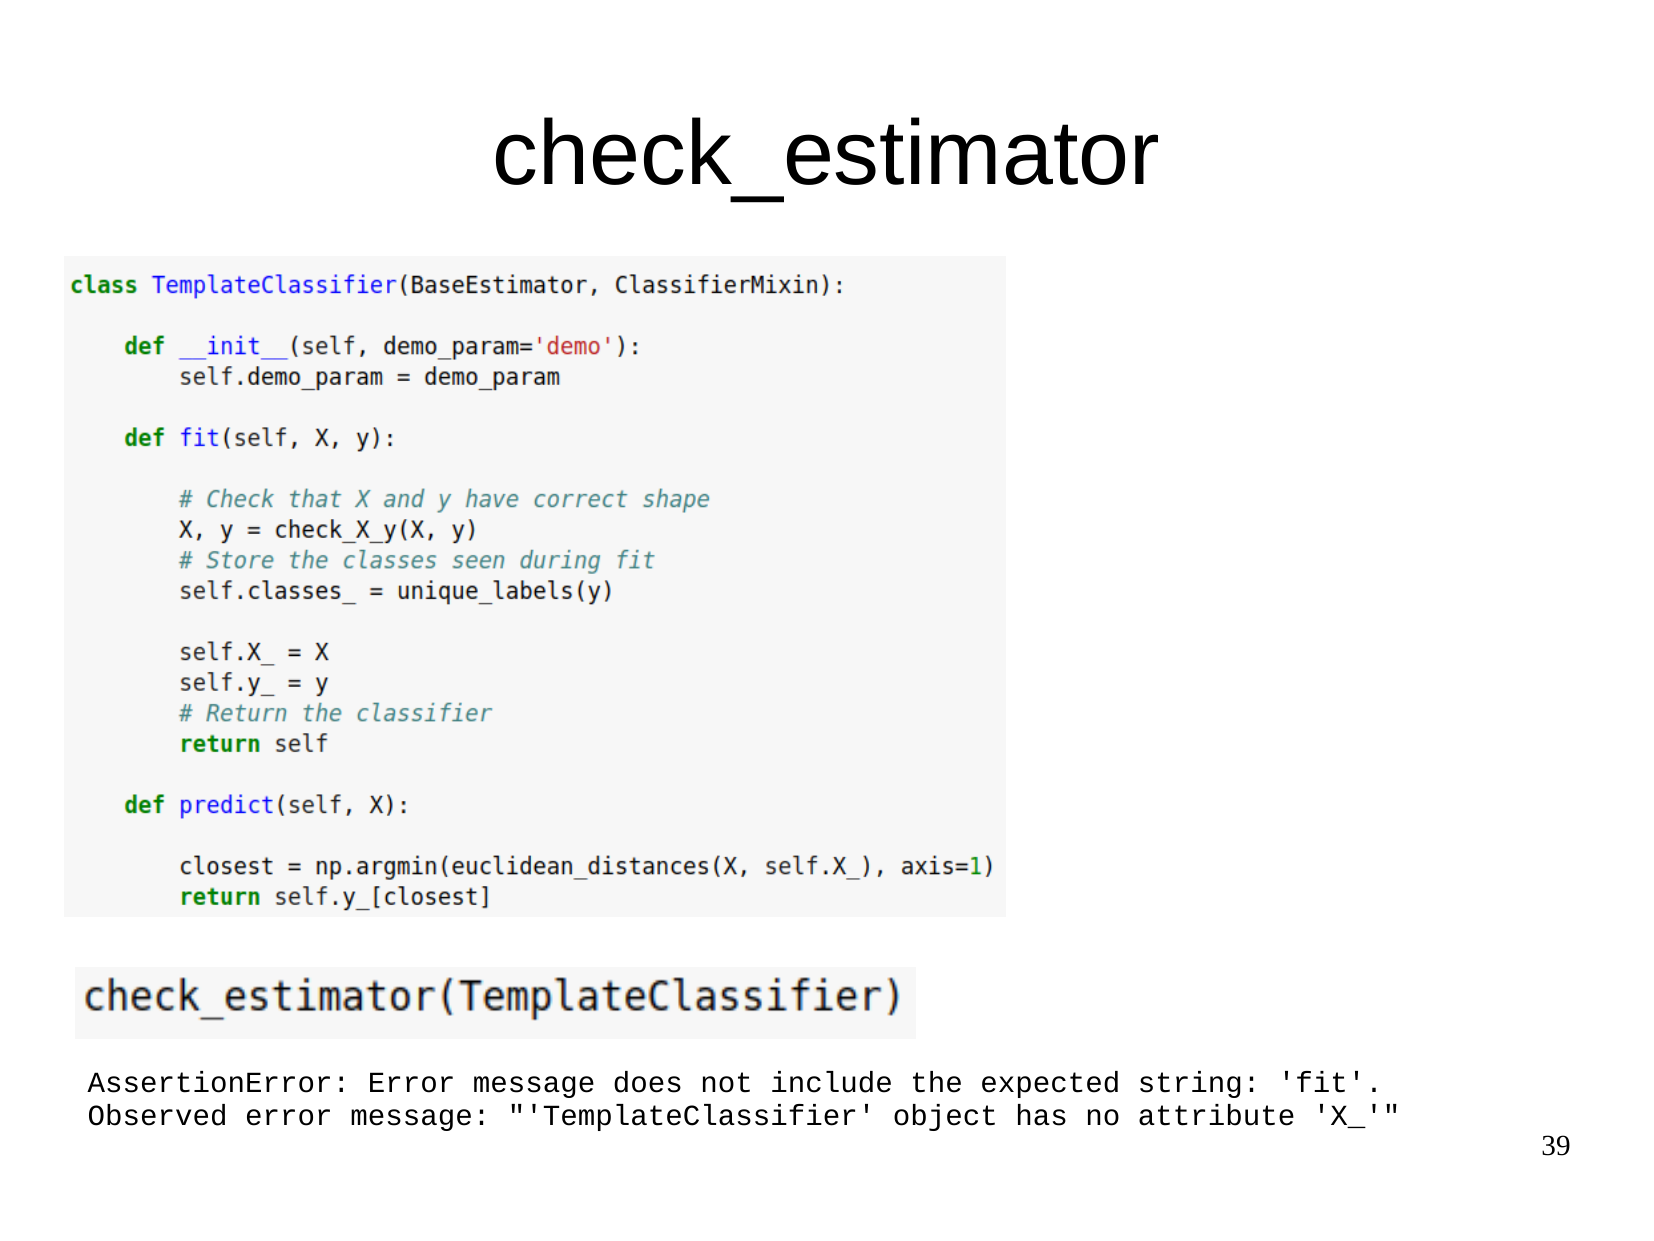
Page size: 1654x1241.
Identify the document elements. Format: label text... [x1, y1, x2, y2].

text_box AssertionError: Error message does not include the expected string: 'fit'. Observed error message: "'TemplateClassifier' object has no attribute 'X_'" [72, 1061, 1654, 1189]
picture [75, 967, 916, 1039]
title check_estimator [82, 49, 1571, 257]
picture [64, 256, 1006, 917]
